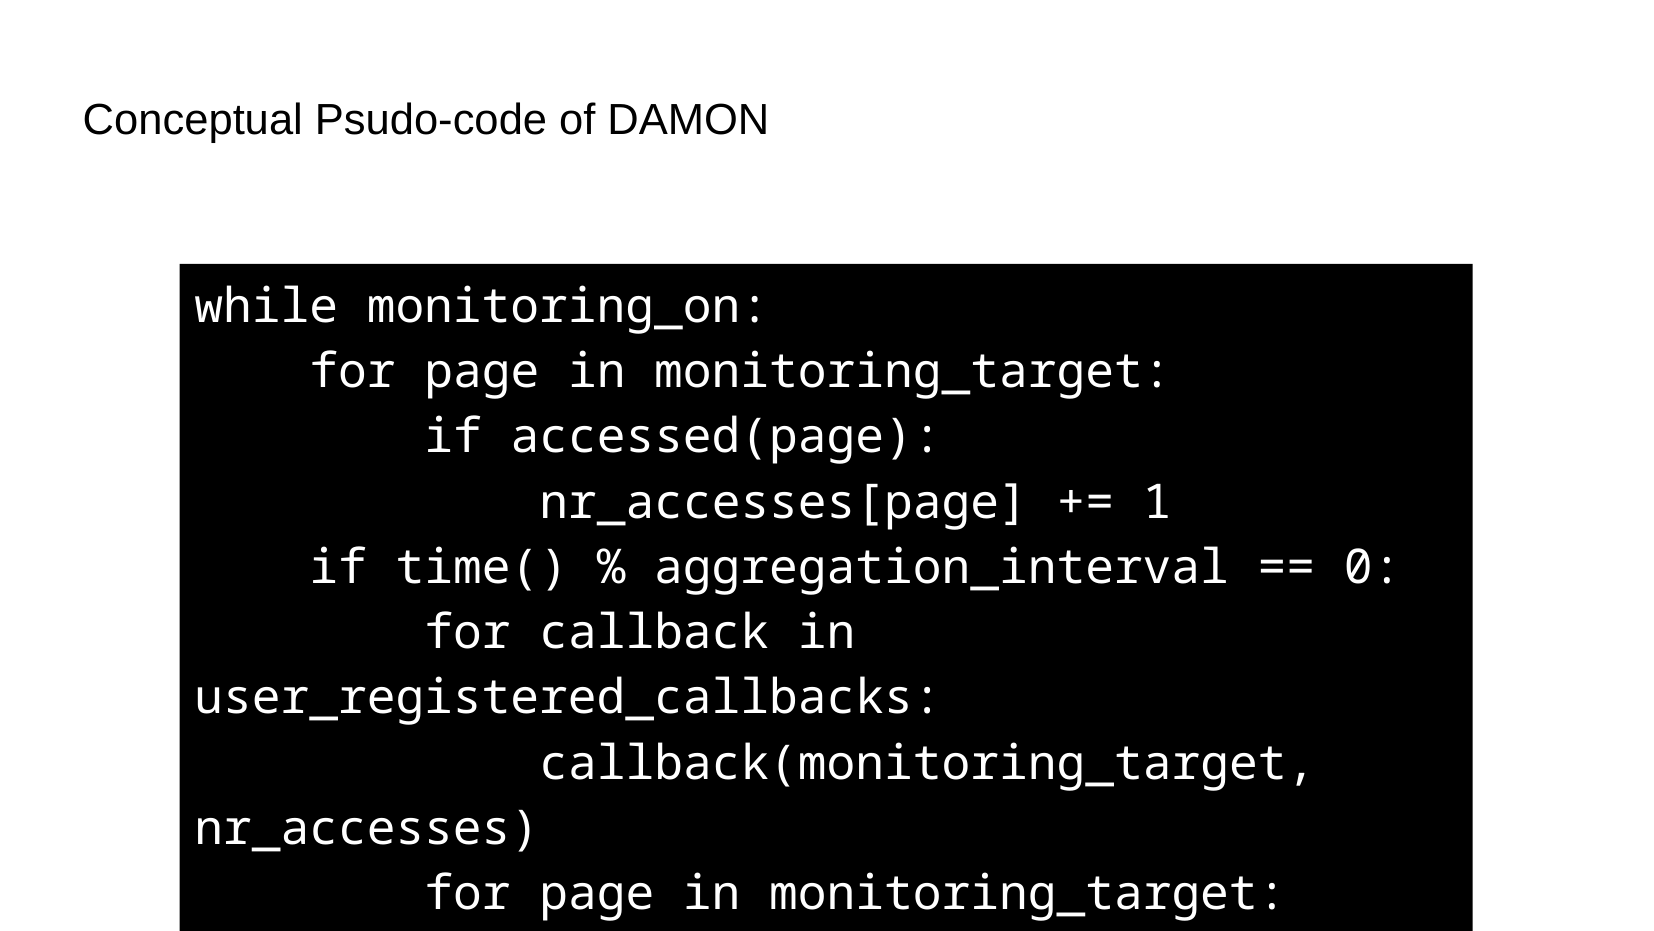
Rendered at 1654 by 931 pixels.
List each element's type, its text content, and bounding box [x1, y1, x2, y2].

text_box while monitoring_on: for page in monitoring_target: if accessed(page): nr_accesses[page] += 1 if time() % aggregation_interval == 0: for callback in user_registered_callbacks: callback(monitoring_target, nr_accesses) for page in monitoring_target: nr_accesses[page] = 0 sleep(sampling interval) [179, 263, 1473, 774]
title Conceptual Psudo-code of DAMON [82, 81, 1571, 157]
